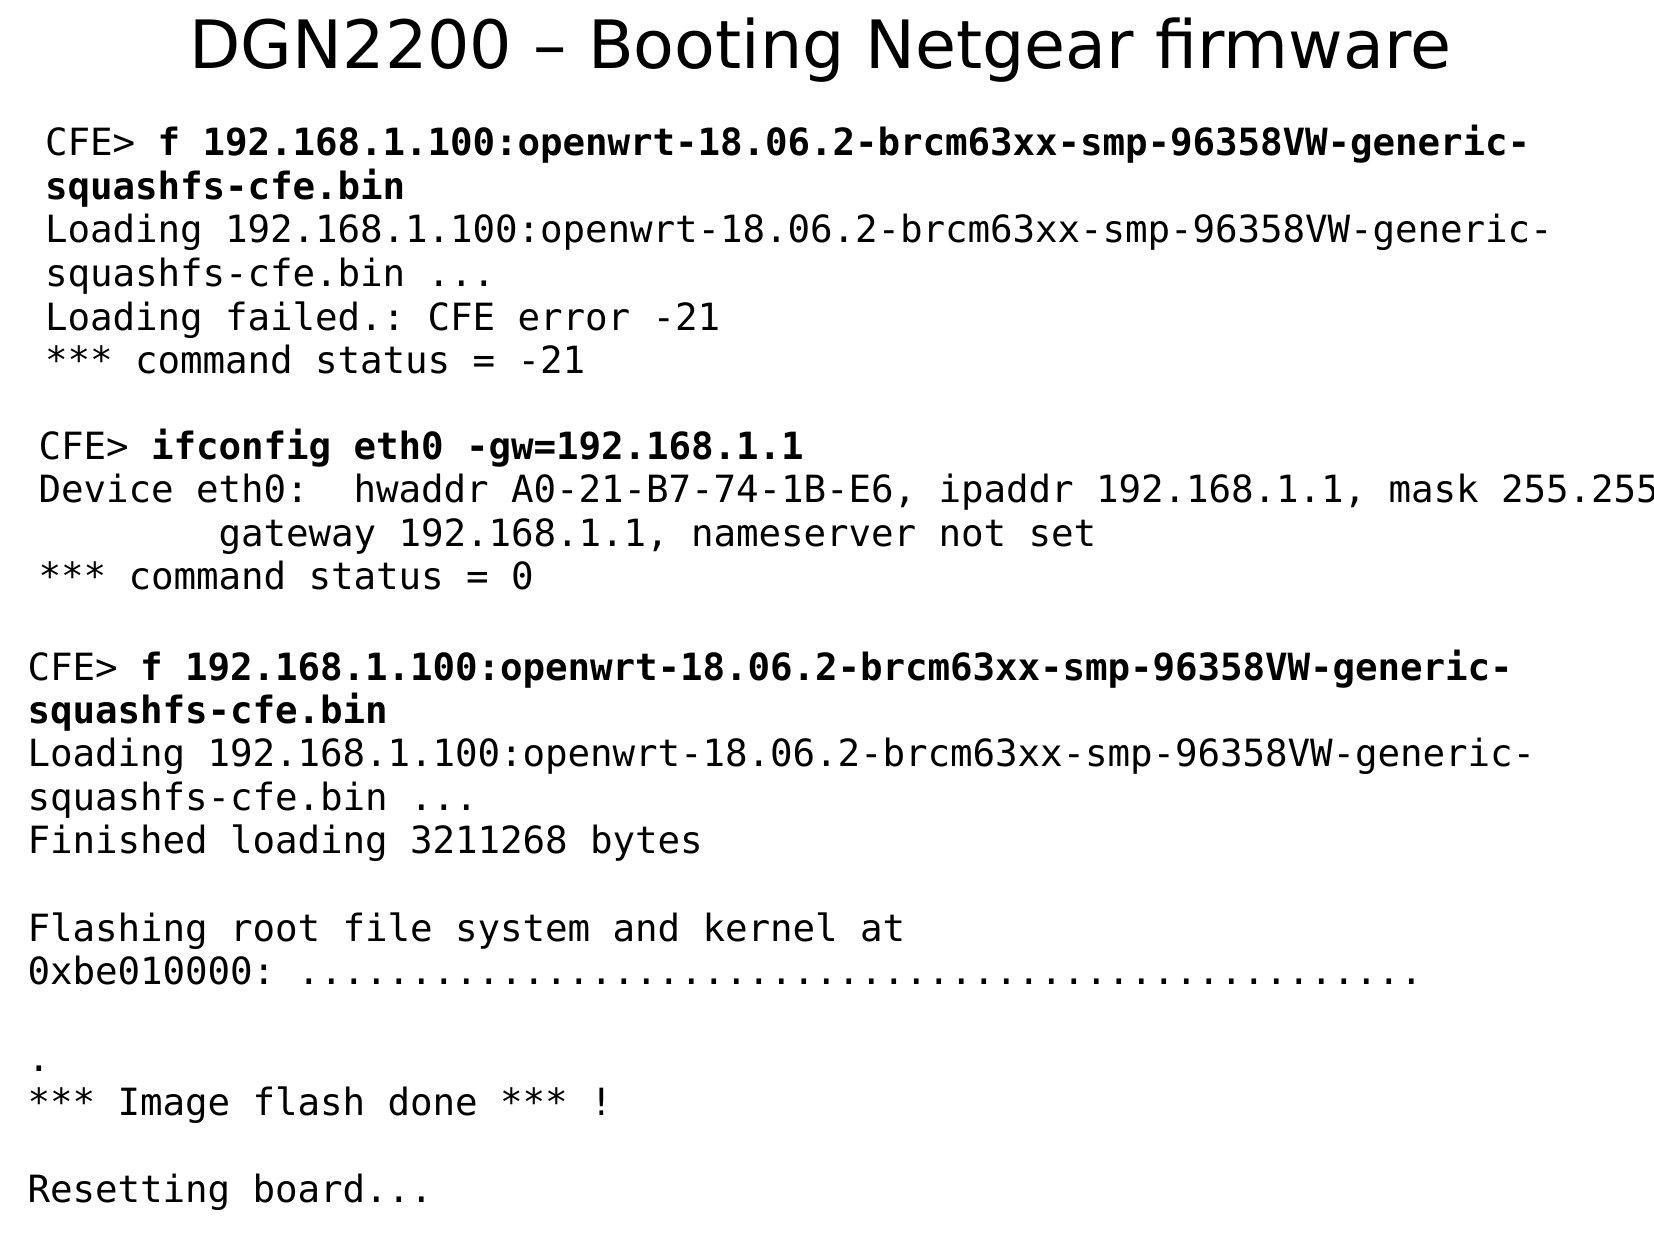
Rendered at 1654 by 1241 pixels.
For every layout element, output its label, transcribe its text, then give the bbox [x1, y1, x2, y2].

text_box CFE> ifconfig eth0 -gw=192.168.1.1 Device eth0: hwaddr A0-21-B7-74-1B-E6, ipaddr 192.168.1.1, mask 255.255.255.0 gateway 192.168.1.1, nameserver not set *** command status = 0 [23, 417, 1654, 650]
text_box CFE> f 192.168.1.100:openwrt-18.06.2-brcm63xx-smp-96358VW-generic-squashfs-cfe.bin Loading 192.168.1.100:openwrt-18.06.2-brcm63xx-smp-96358VW-generic-squashfs-cfe.bin ... Finished loading 3211268 bytes Flashing root file system and kernel at 0xbe010000: .................................................. . *** Image flash done *** ! Resetting board... [12, 637, 1619, 1219]
title DGN2200 – Booting Netgear firmware [0, 0, 1642, 98]
text_box CFE> f 192.168.1.100:openwrt-18.06.2-brcm63xx-smp-96358VW-generic-squashfs-cfe.bin Loading 192.168.1.100:openwrt-18.06.2-brcm63xx-smp-96358VW-generic-squashfs-cfe.bin ... Loading failed.: CFE error -21 *** command status = -21 [30, 113, 1619, 390]
